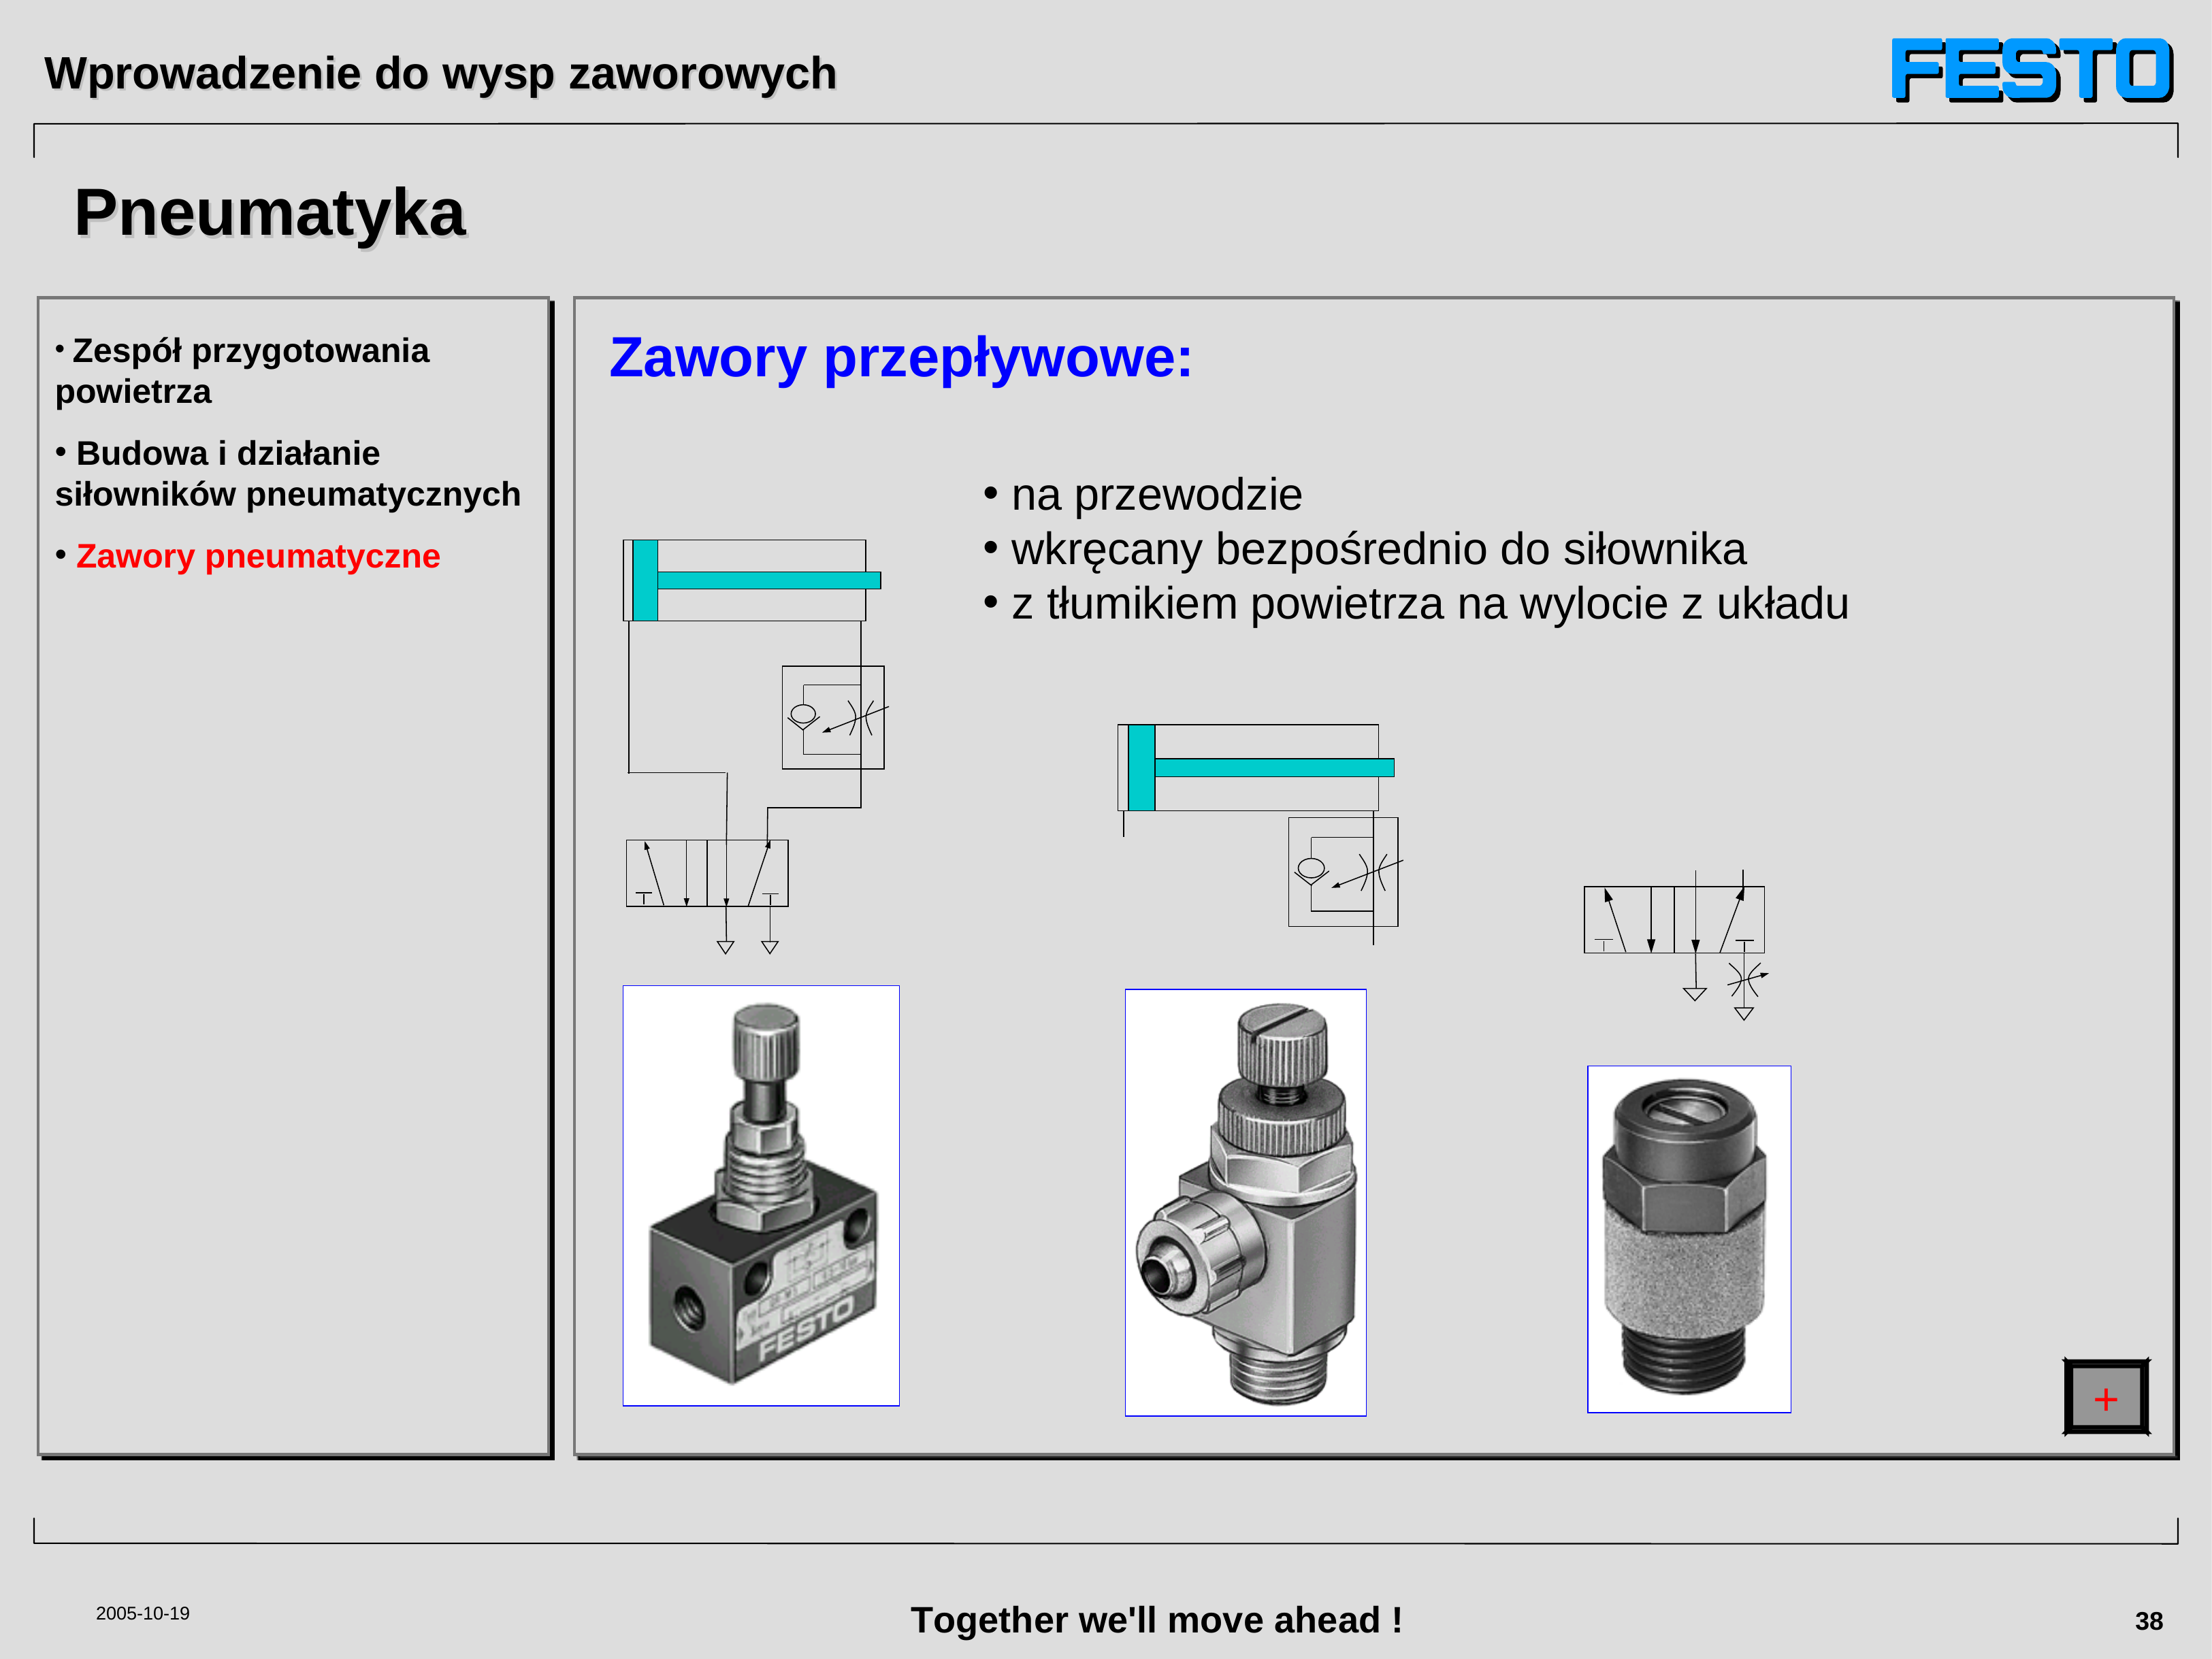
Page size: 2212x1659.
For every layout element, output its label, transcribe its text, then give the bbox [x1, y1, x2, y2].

picture [623, 986, 899, 1406]
text_box [1128, 725, 1395, 811]
text_box Zespół przygotowania powietrza Budowa i działanie siłowników pneumatycznych Zawory pneumatyczne [44, 323, 536, 642]
picture [1588, 1066, 1791, 1413]
picture [1126, 989, 1366, 1416]
title Pneumatyka [51, 142, 1895, 260]
text_box 2005-10-19 [74, 1592, 387, 1633]
text_box [633, 540, 881, 621]
text_box Zawory przepływowe: [599, 314, 1681, 394]
text_box <number> [2057, 1592, 2186, 1648]
text_box Together we'll move ahead ! [807, 1592, 1508, 1644]
text_box na przewodzie wkręcany bezpośrednio do siłownika z tłumikiem powietrza na wylocie z układu [953, 459, 1878, 634]
text_box + [2072, 1366, 2142, 1427]
